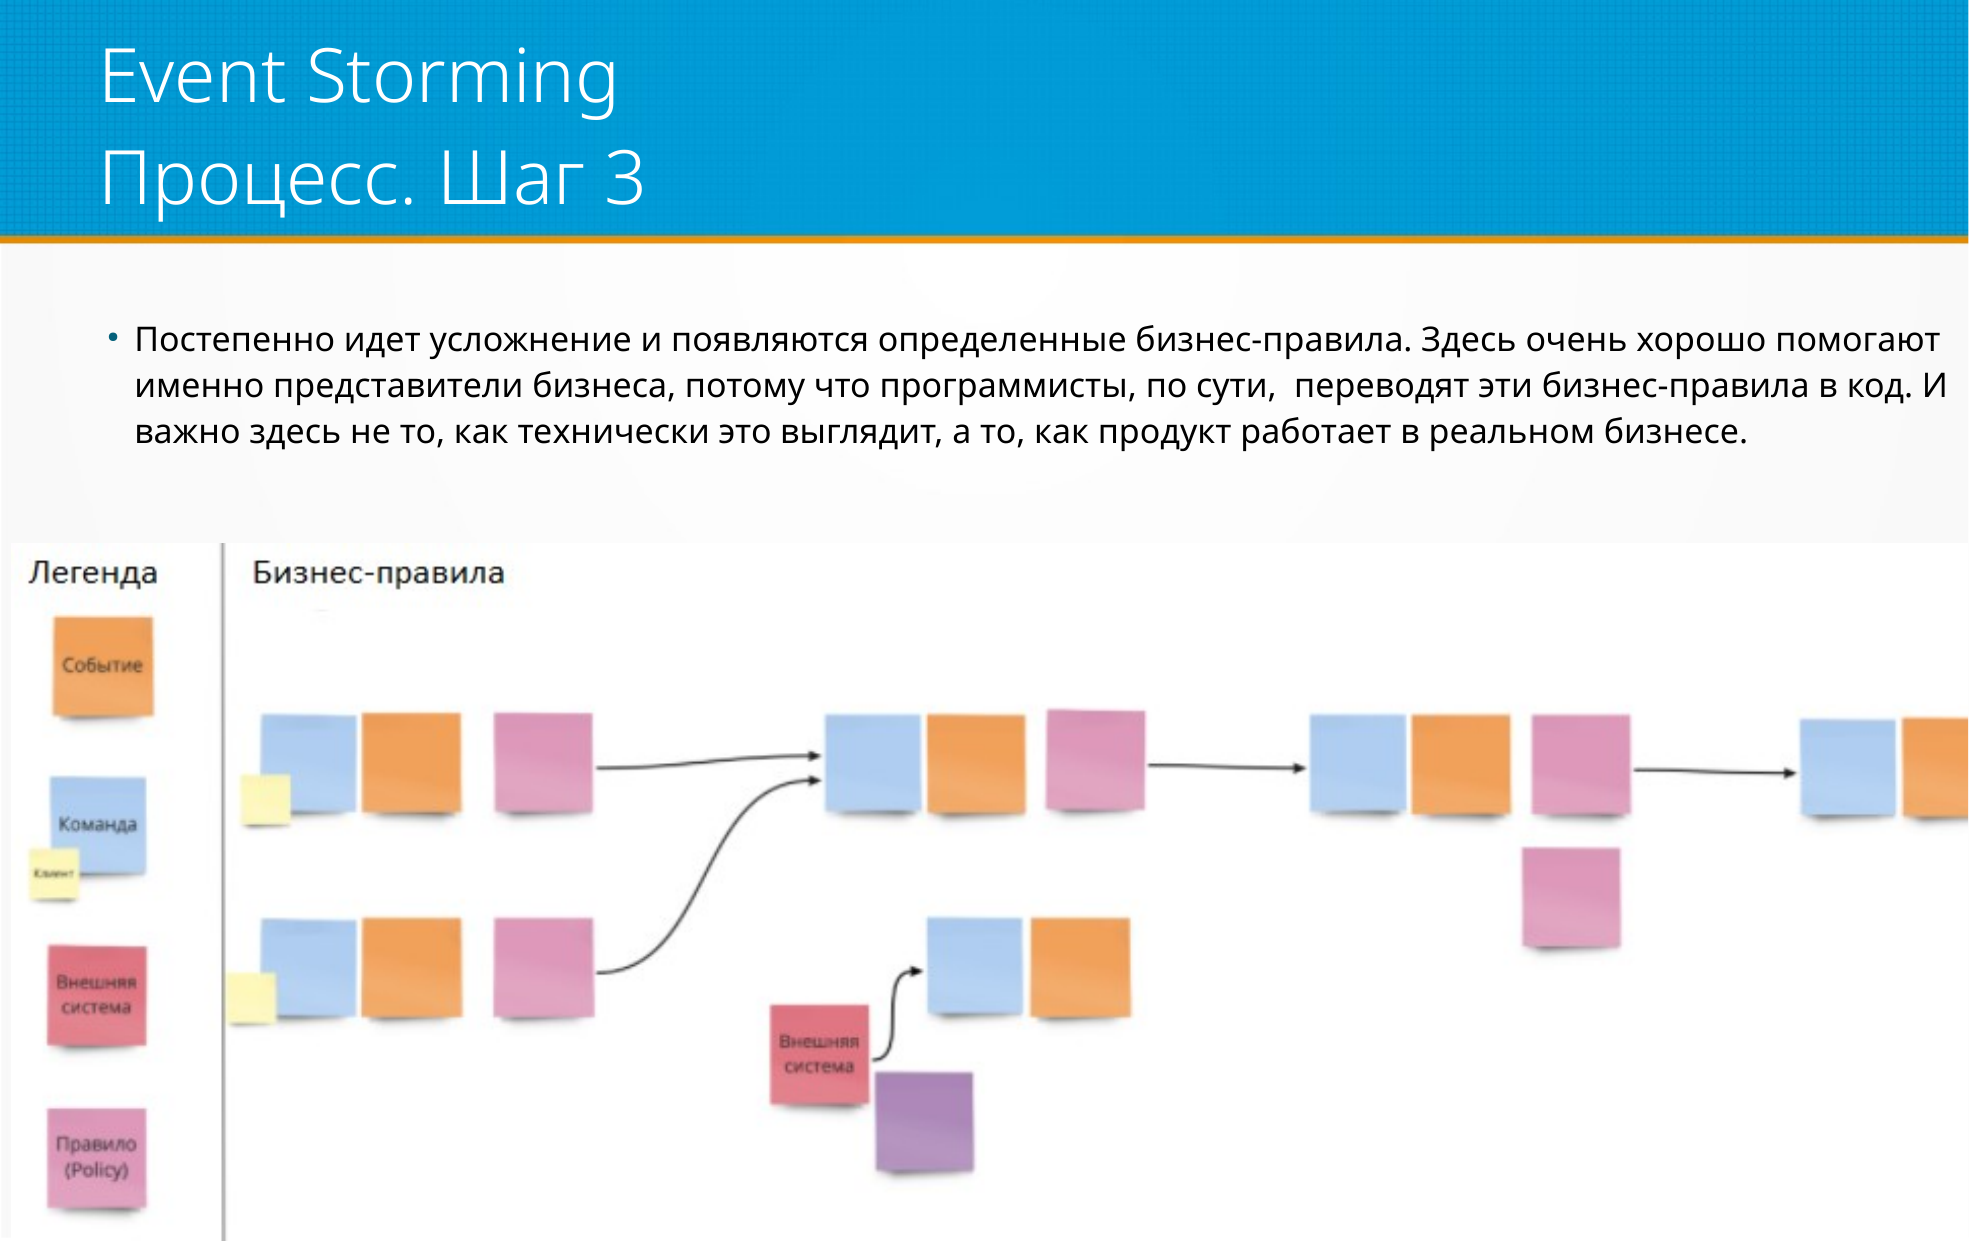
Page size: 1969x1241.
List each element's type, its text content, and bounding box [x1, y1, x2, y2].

list Постепенно идет усложнение и появляются определенные бизнес-правила. Здесь очень хорошо помогают именно представители бизнеса, потому что программисты, по сути, переводят эти бизнес-правила в код. И важно здесь не то, как технически это выглядит, а то, как продукт работает в реальном бизнесе. [98, 315, 1961, 497]
picture [0, 233, 1969, 1241]
title Event Storming Процесс. Шаг 3 [98, 19, 1870, 227]
